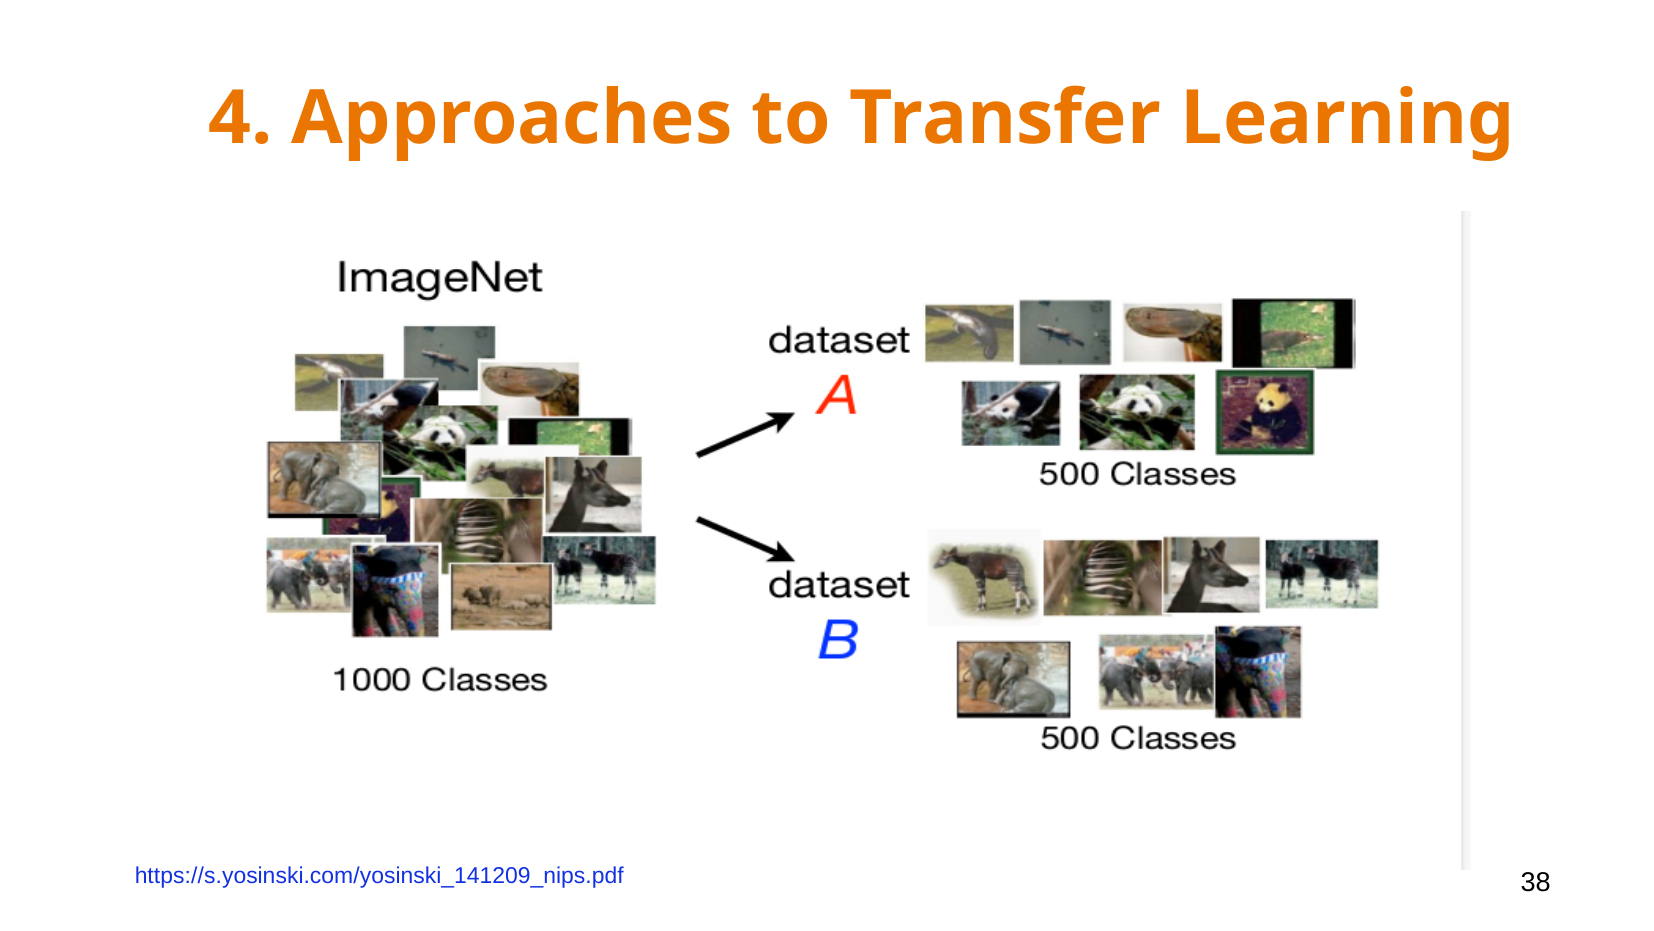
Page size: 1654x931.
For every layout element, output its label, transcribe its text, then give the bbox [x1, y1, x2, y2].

title 4. Approaches to Transfer Learning [82, 37, 1571, 193]
picture [185, 211, 1471, 871]
text_box https://s.yosinski.com/yosinski_141209_nips.pdf [120, 855, 676, 896]
